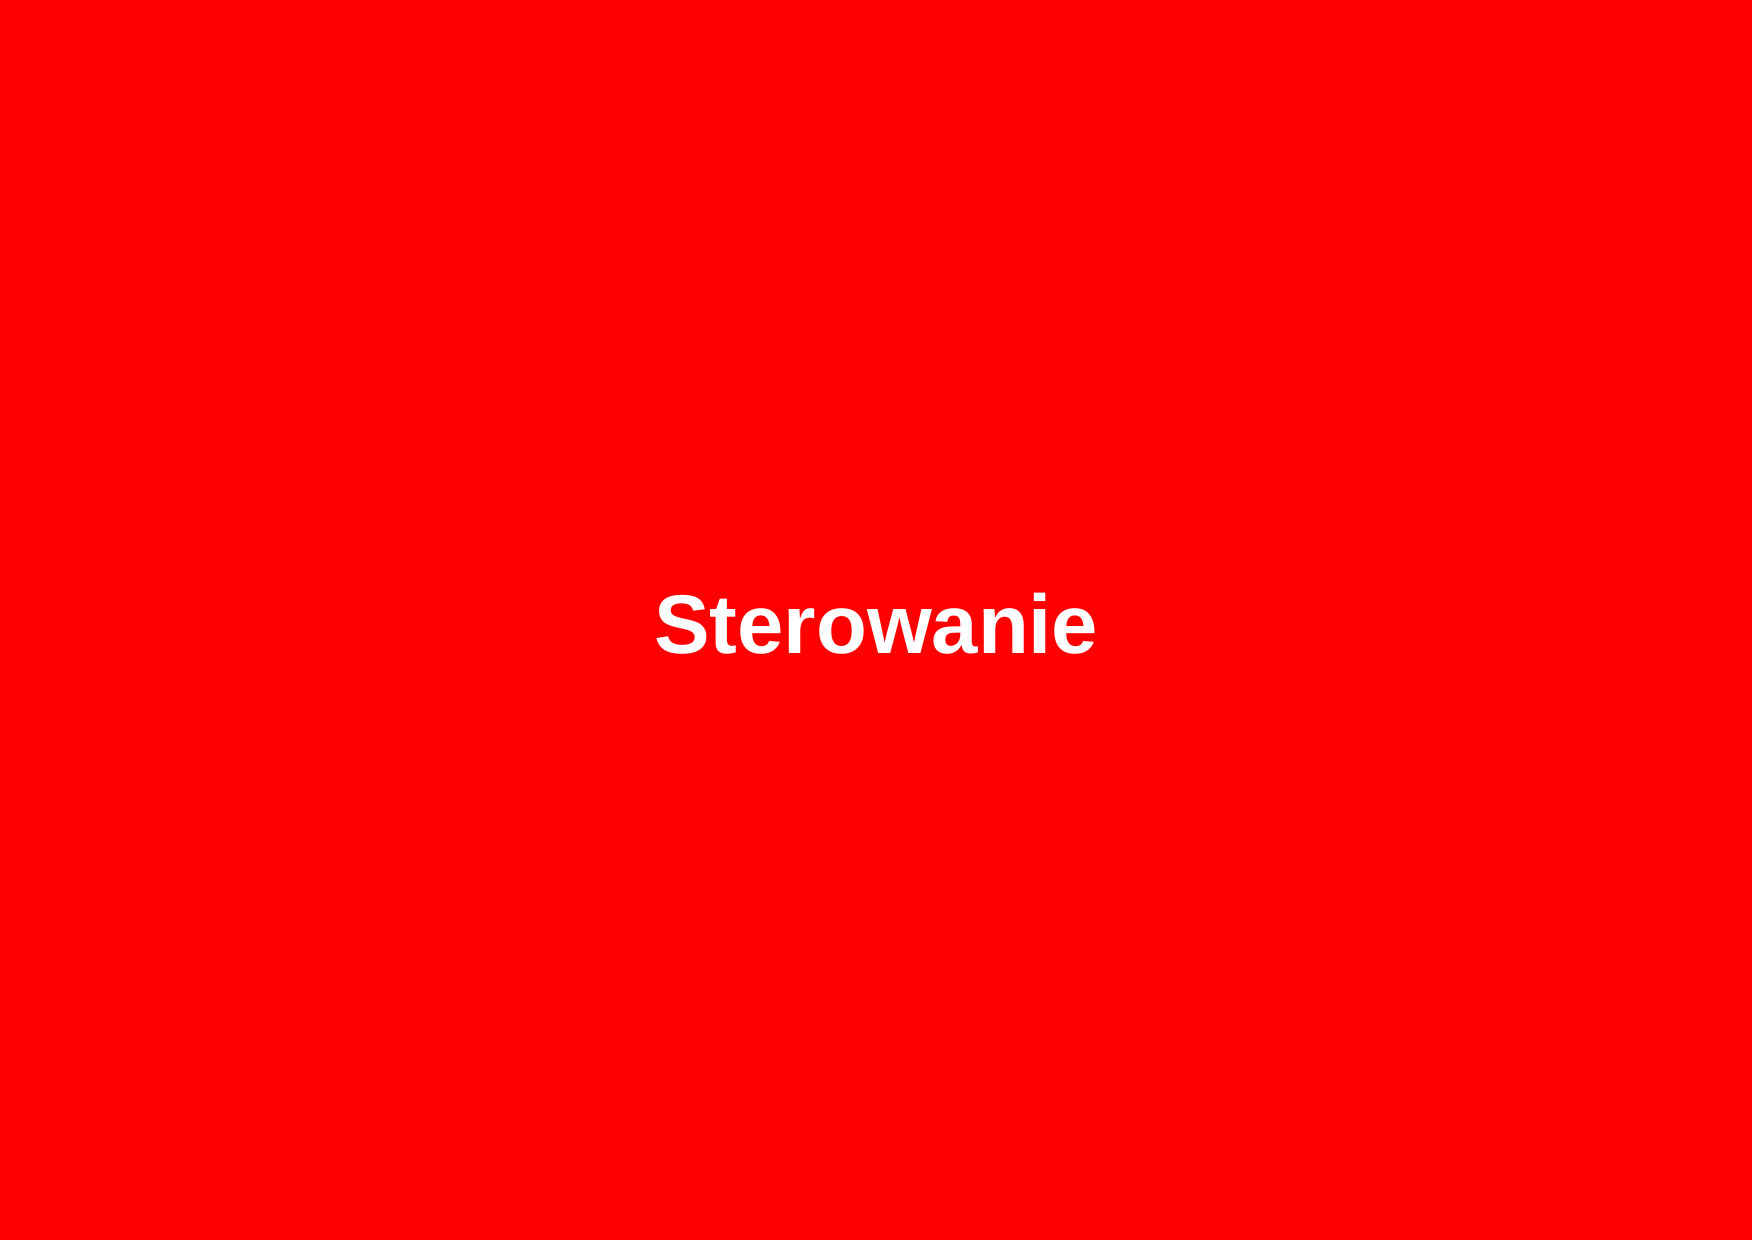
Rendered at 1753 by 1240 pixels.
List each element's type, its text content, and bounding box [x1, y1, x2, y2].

title Sterowanie [131, 516, 1622, 724]
